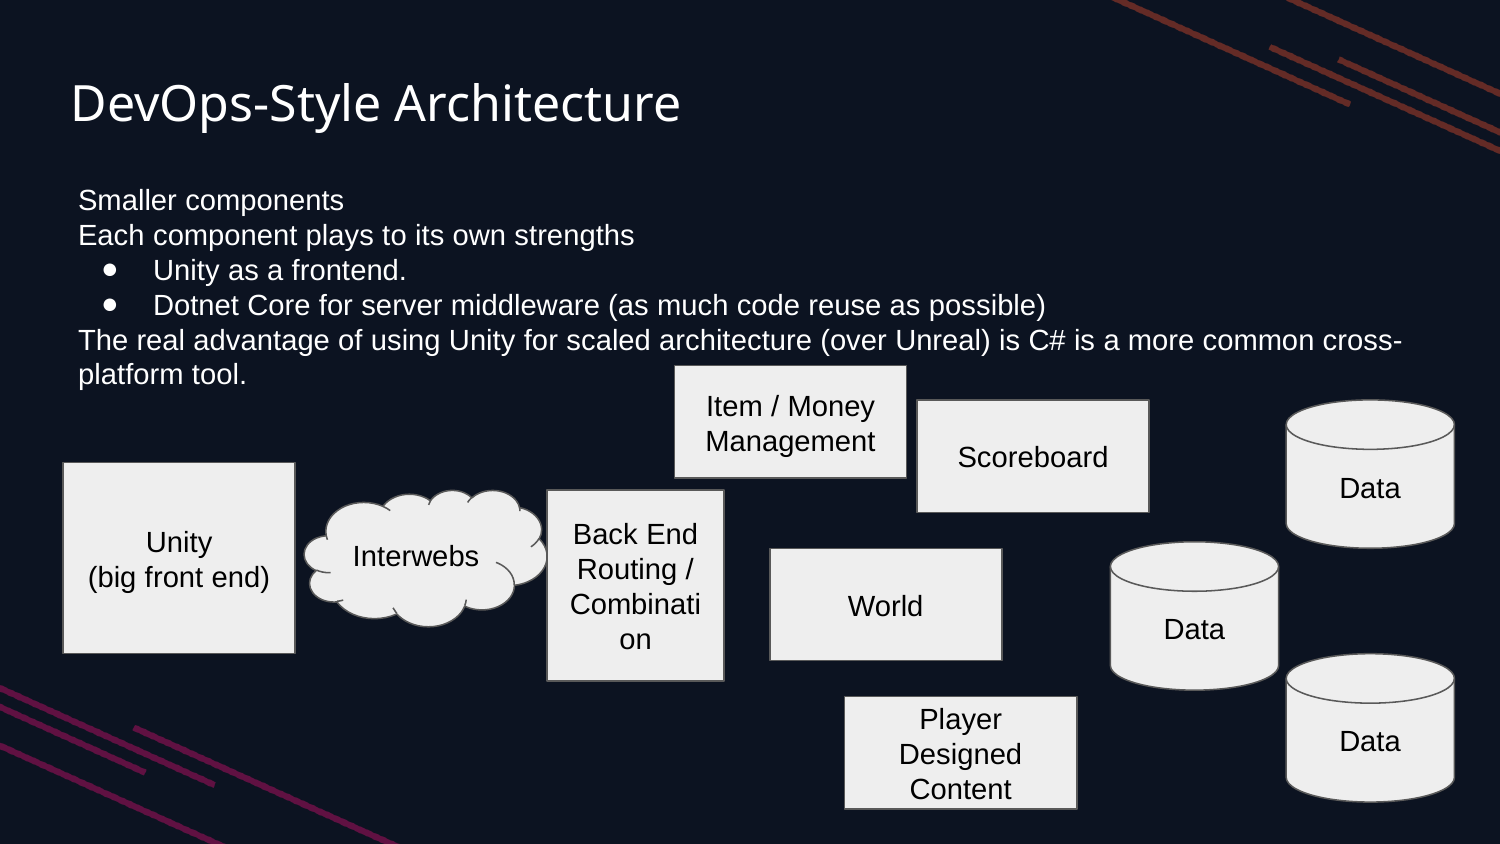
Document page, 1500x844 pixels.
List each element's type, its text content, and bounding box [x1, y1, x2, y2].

text_box Item / Money Management [674, 365, 907, 478]
text_box Data [1286, 399, 1455, 549]
picture [0, 0, 1500, 844]
text_box Smaller components Each component plays to its own strengths Unity as a frontend. Dotnet Core for server middleware (as much code reuse as possible) The real advantage of using Unity for scaled architecture (over Unreal) is C# is a more common cross-platform tool. [63, 166, 1437, 411]
text_box World [769, 548, 1002, 661]
text_box Data [1286, 653, 1455, 803]
text_box Back End Routing / Combination [547, 489, 725, 682]
text_box DevOps-Style Architecture [55, 55, 900, 146]
text_box Player Designed Content [844, 696, 1077, 809]
text_box Scoreboard [916, 399, 1149, 513]
text_box Unity (big front end) [63, 462, 296, 654]
text_box Interwebs [304, 490, 547, 627]
text_box Data [1110, 541, 1279, 691]
